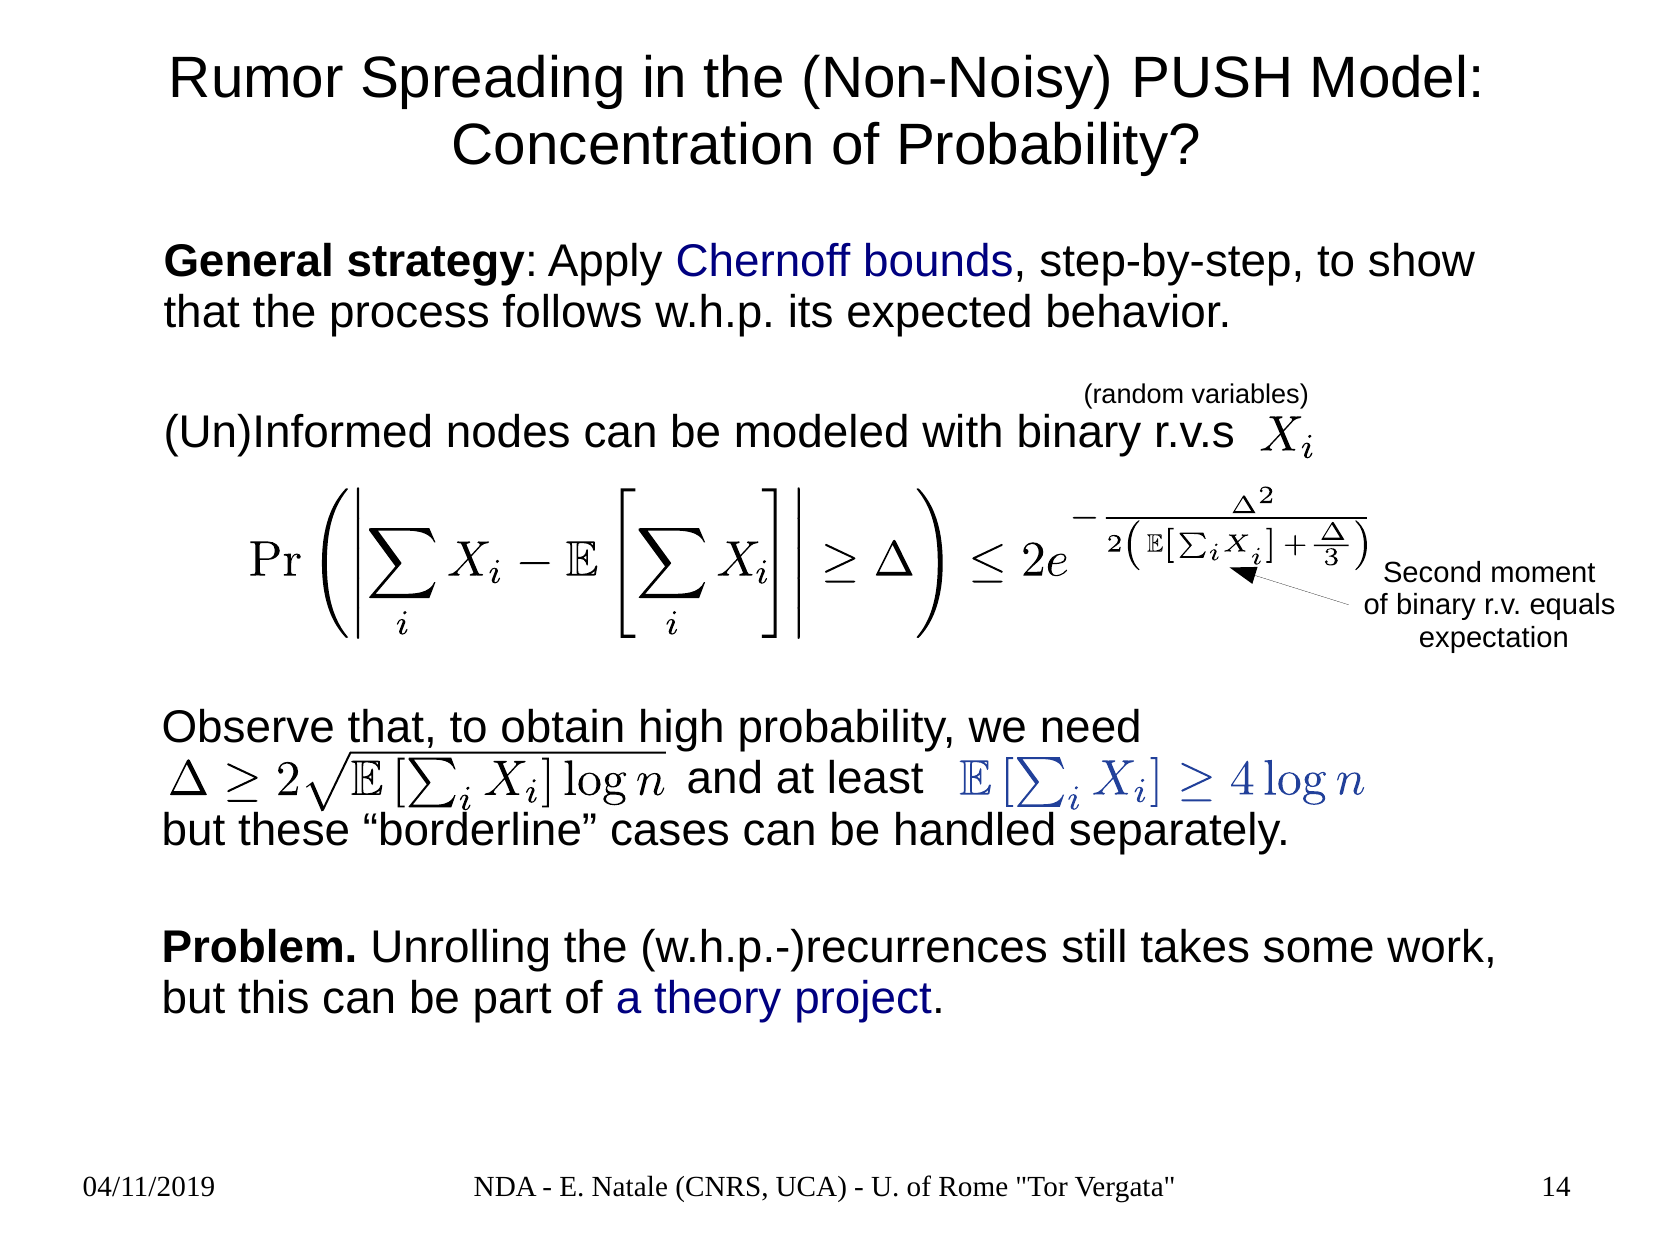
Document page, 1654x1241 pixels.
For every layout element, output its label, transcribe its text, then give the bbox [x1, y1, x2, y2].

text_box [1355, 520, 1367, 548]
text_box [489, 567, 501, 584]
text_box [1251, 553, 1261, 565]
text_box [1301, 442, 1313, 459]
title Rumor Spreading in the (Non-Noisy) PUSH Model: Concentration of Probability? [82, 37, 1571, 178]
text_box (Un)Informed nodes can be modeled with binary r.v.s [148, 398, 1543, 472]
text_box [1324, 548, 1338, 566]
text_box [875, 539, 913, 576]
text_box [959, 757, 1365, 810]
text_box [1260, 416, 1302, 451]
text_box [170, 751, 666, 812]
text_box [565, 541, 598, 576]
text_box [369, 528, 436, 599]
text_box Second moment of binary r.v. equals expectation [1348, 548, 1640, 662]
text_box [916, 488, 943, 638]
text_box [1168, 527, 1174, 563]
text_box [1284, 534, 1306, 556]
text_box [396, 618, 408, 635]
text_box [1047, 553, 1068, 577]
text_box [972, 543, 1003, 573]
text_box [825, 543, 856, 573]
text_box [1108, 534, 1121, 552]
text_box [1232, 495, 1256, 514]
text_box [1321, 521, 1345, 540]
text_box Problem. Unrolling the (w.h.p.-)recurrences still takes some work, but this can be part of a theory project. [146, 913, 1518, 1031]
text_box [756, 568, 768, 584]
text_box [666, 618, 678, 635]
text_box [1259, 486, 1273, 504]
text_box [1266, 527, 1272, 563]
text_box [321, 488, 349, 638]
text_box [250, 541, 280, 576]
text_box [1179, 532, 1206, 558]
text_box [356, 487, 360, 639]
text_box [283, 553, 301, 576]
text_box [1127, 520, 1140, 571]
text_box [717, 541, 759, 576]
text_box (random variables) [1068, 371, 1324, 417]
text_box Observe that, to obtain high probability, we need and at least but these “borderline” cases can be handled separately. [146, 693, 1362, 871]
text_box [638, 528, 706, 599]
text_box General strategy: Apply Chernoff bounds, step-by-step, to show that the process follows w.h.p. its expected behavior. [148, 227, 1502, 345]
text_box [1147, 534, 1163, 552]
text_box [1224, 534, 1249, 552]
text_box [1209, 549, 1219, 561]
text_box [620, 488, 636, 638]
text_box [1023, 542, 1044, 576]
text_box [761, 488, 777, 638]
text_box [447, 541, 490, 576]
